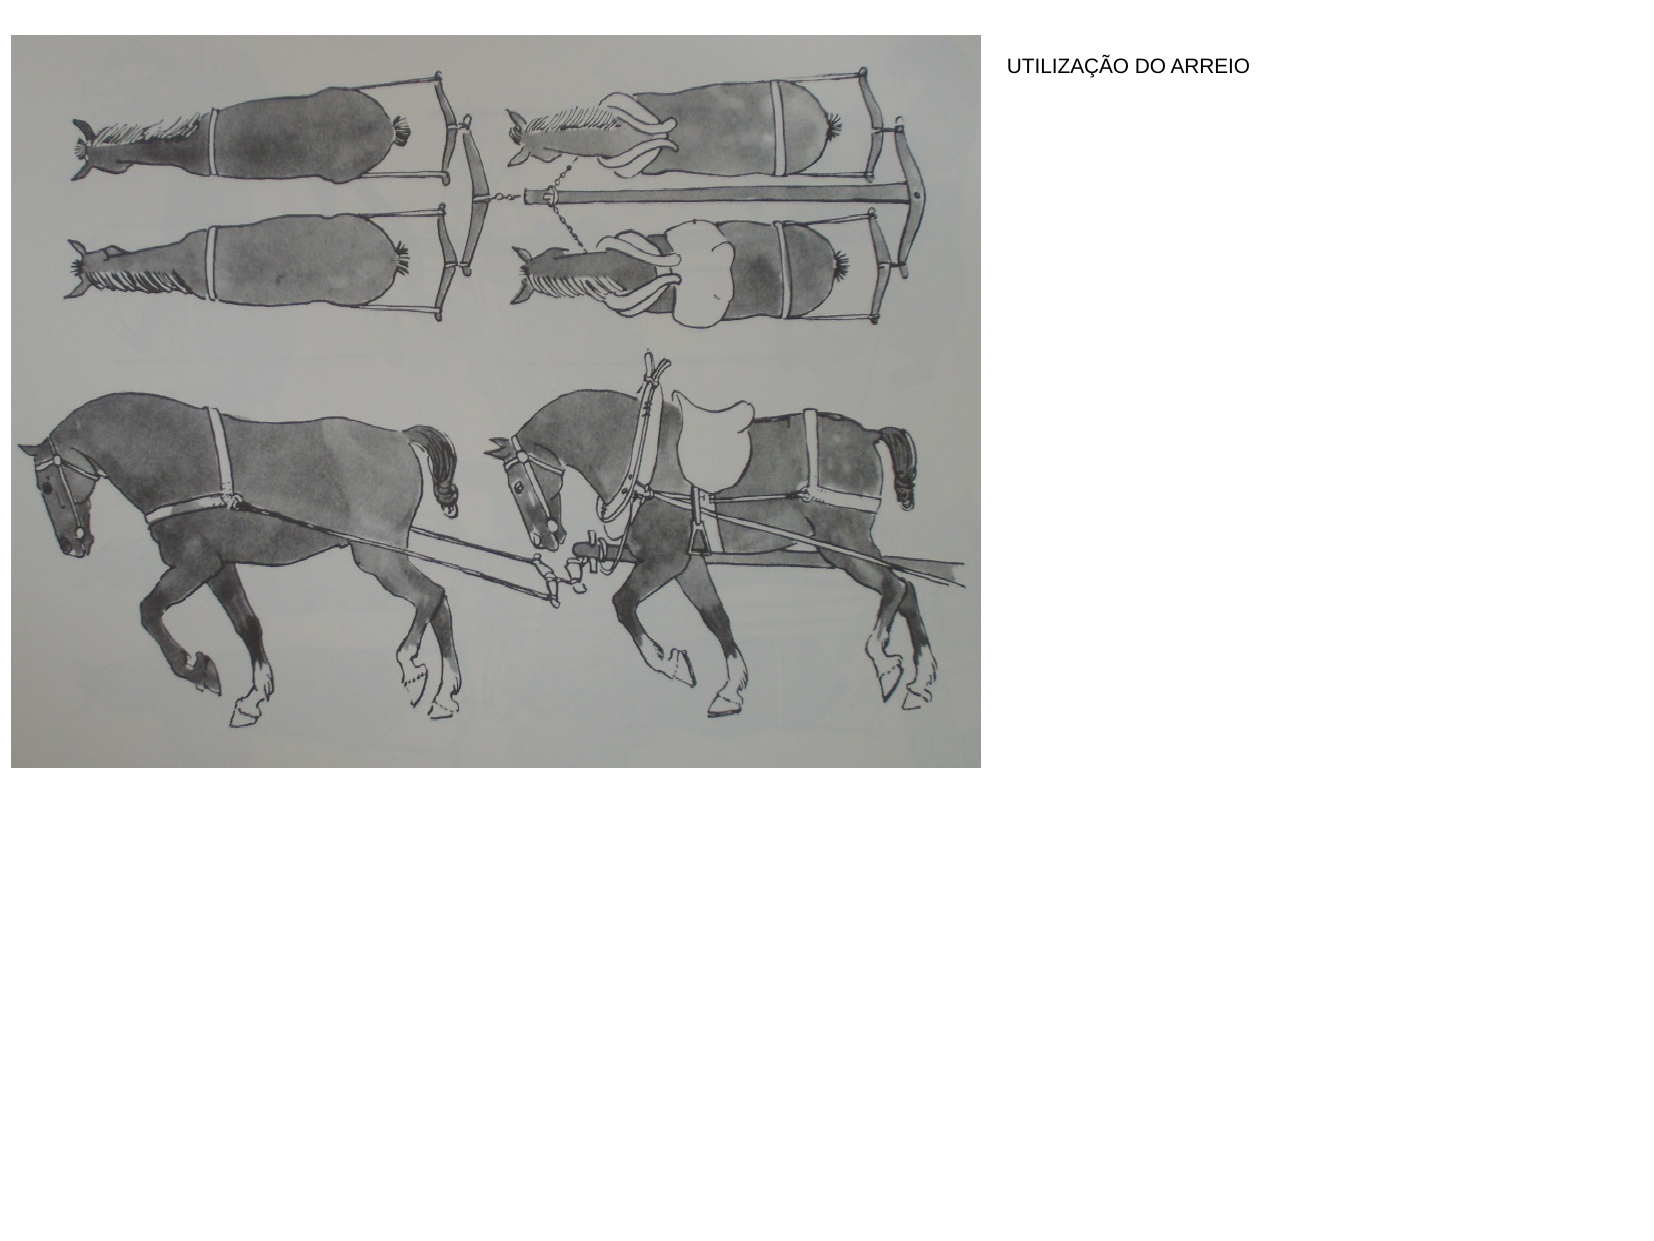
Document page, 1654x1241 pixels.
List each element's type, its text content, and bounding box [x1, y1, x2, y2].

text_box UTILIZAÇÃO DO ARREIO [992, 47, 1266, 86]
picture [11, 35, 981, 768]
